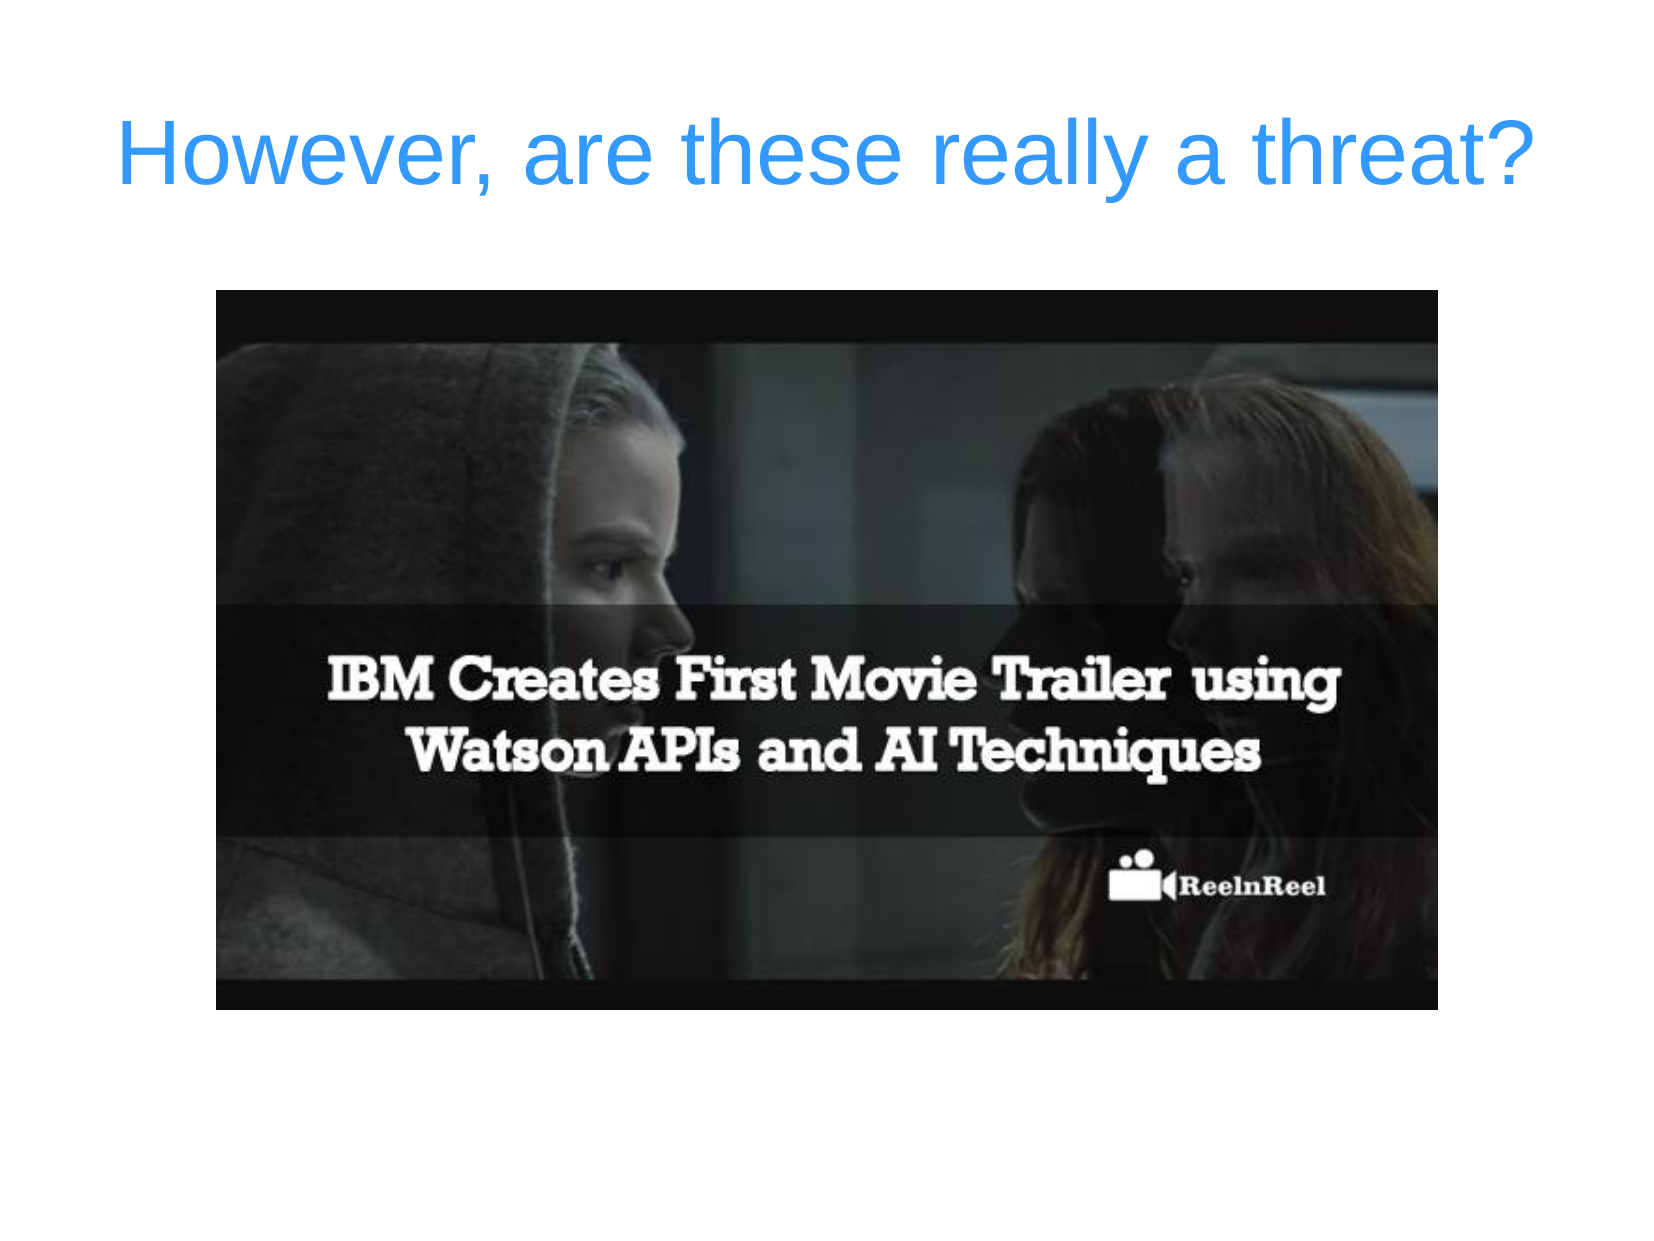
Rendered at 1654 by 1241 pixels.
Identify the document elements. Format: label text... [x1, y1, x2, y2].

picture [216, 290, 1438, 1010]
title However, are these really a threat? [82, 49, 1571, 257]
